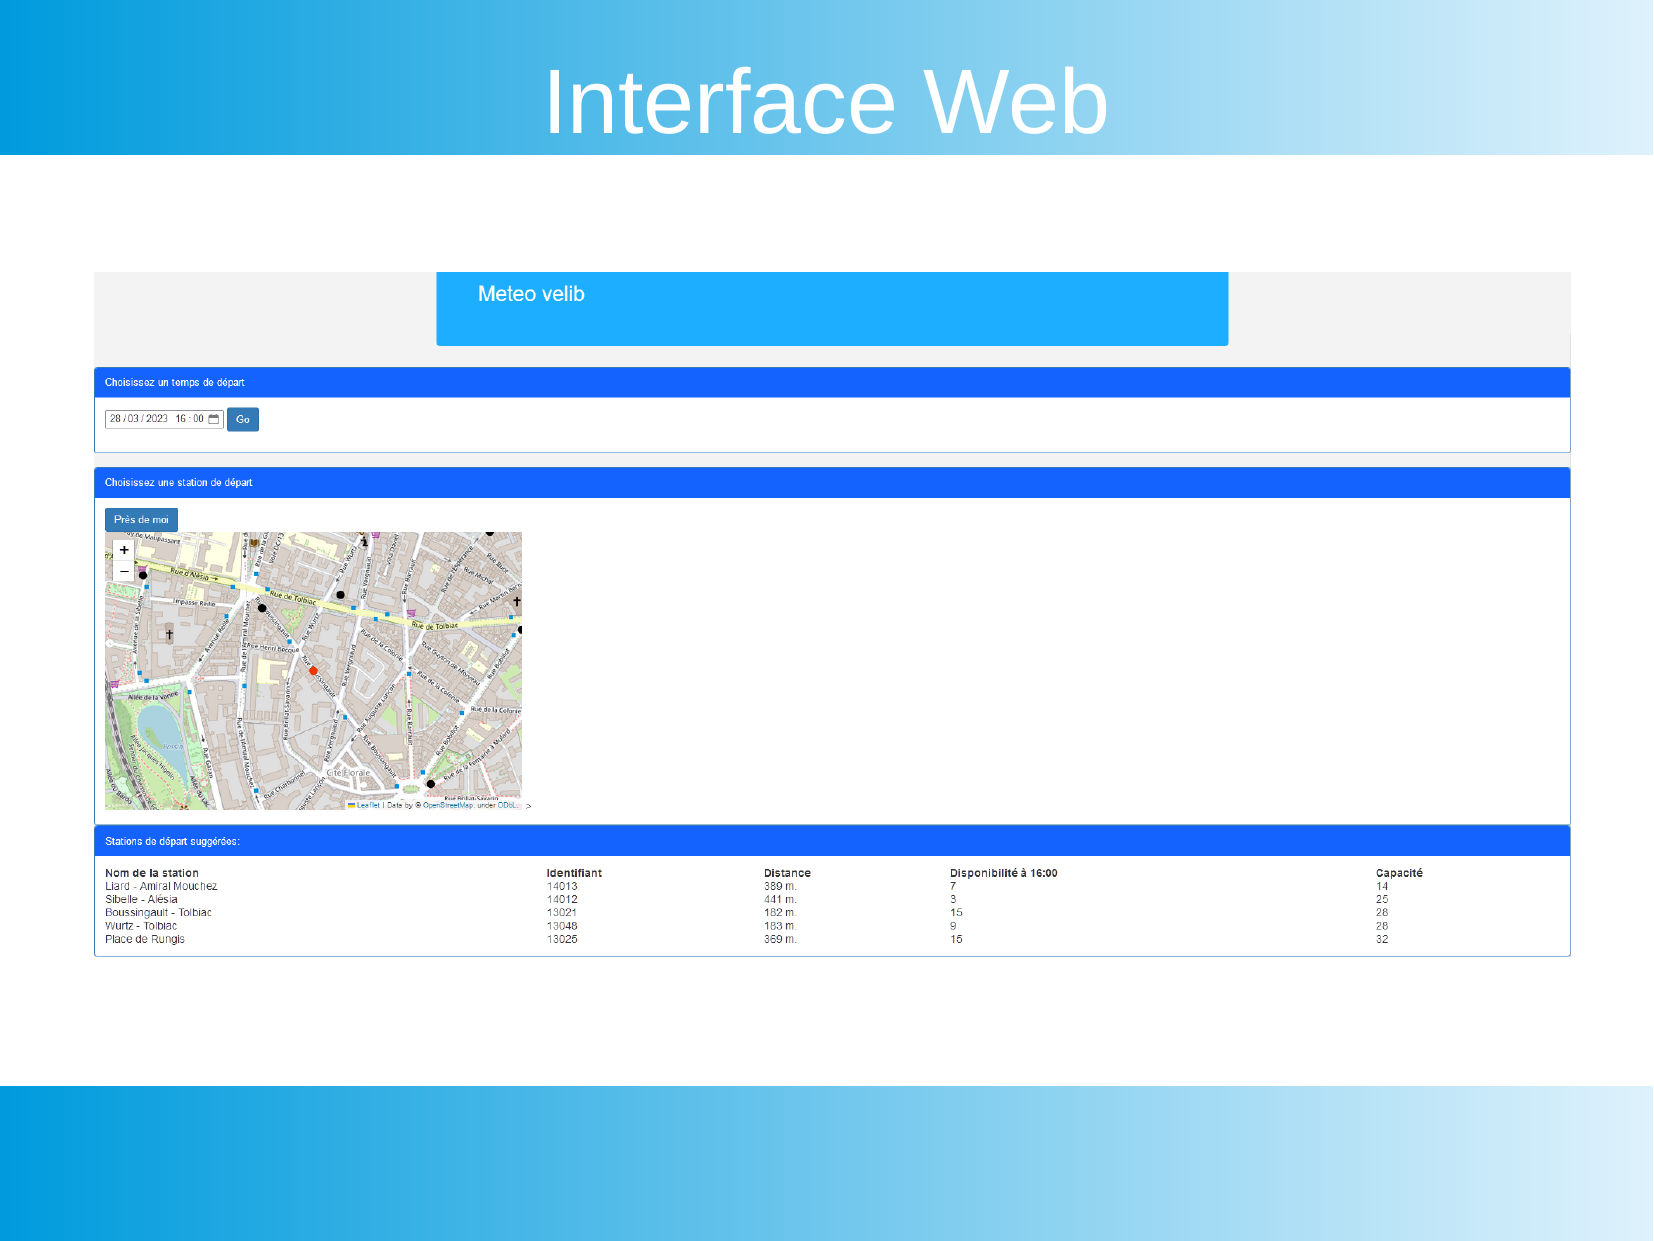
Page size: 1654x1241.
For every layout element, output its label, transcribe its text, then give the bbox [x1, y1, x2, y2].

title Interface Web [82, 49, 1571, 155]
picture [94, 272, 1571, 957]
